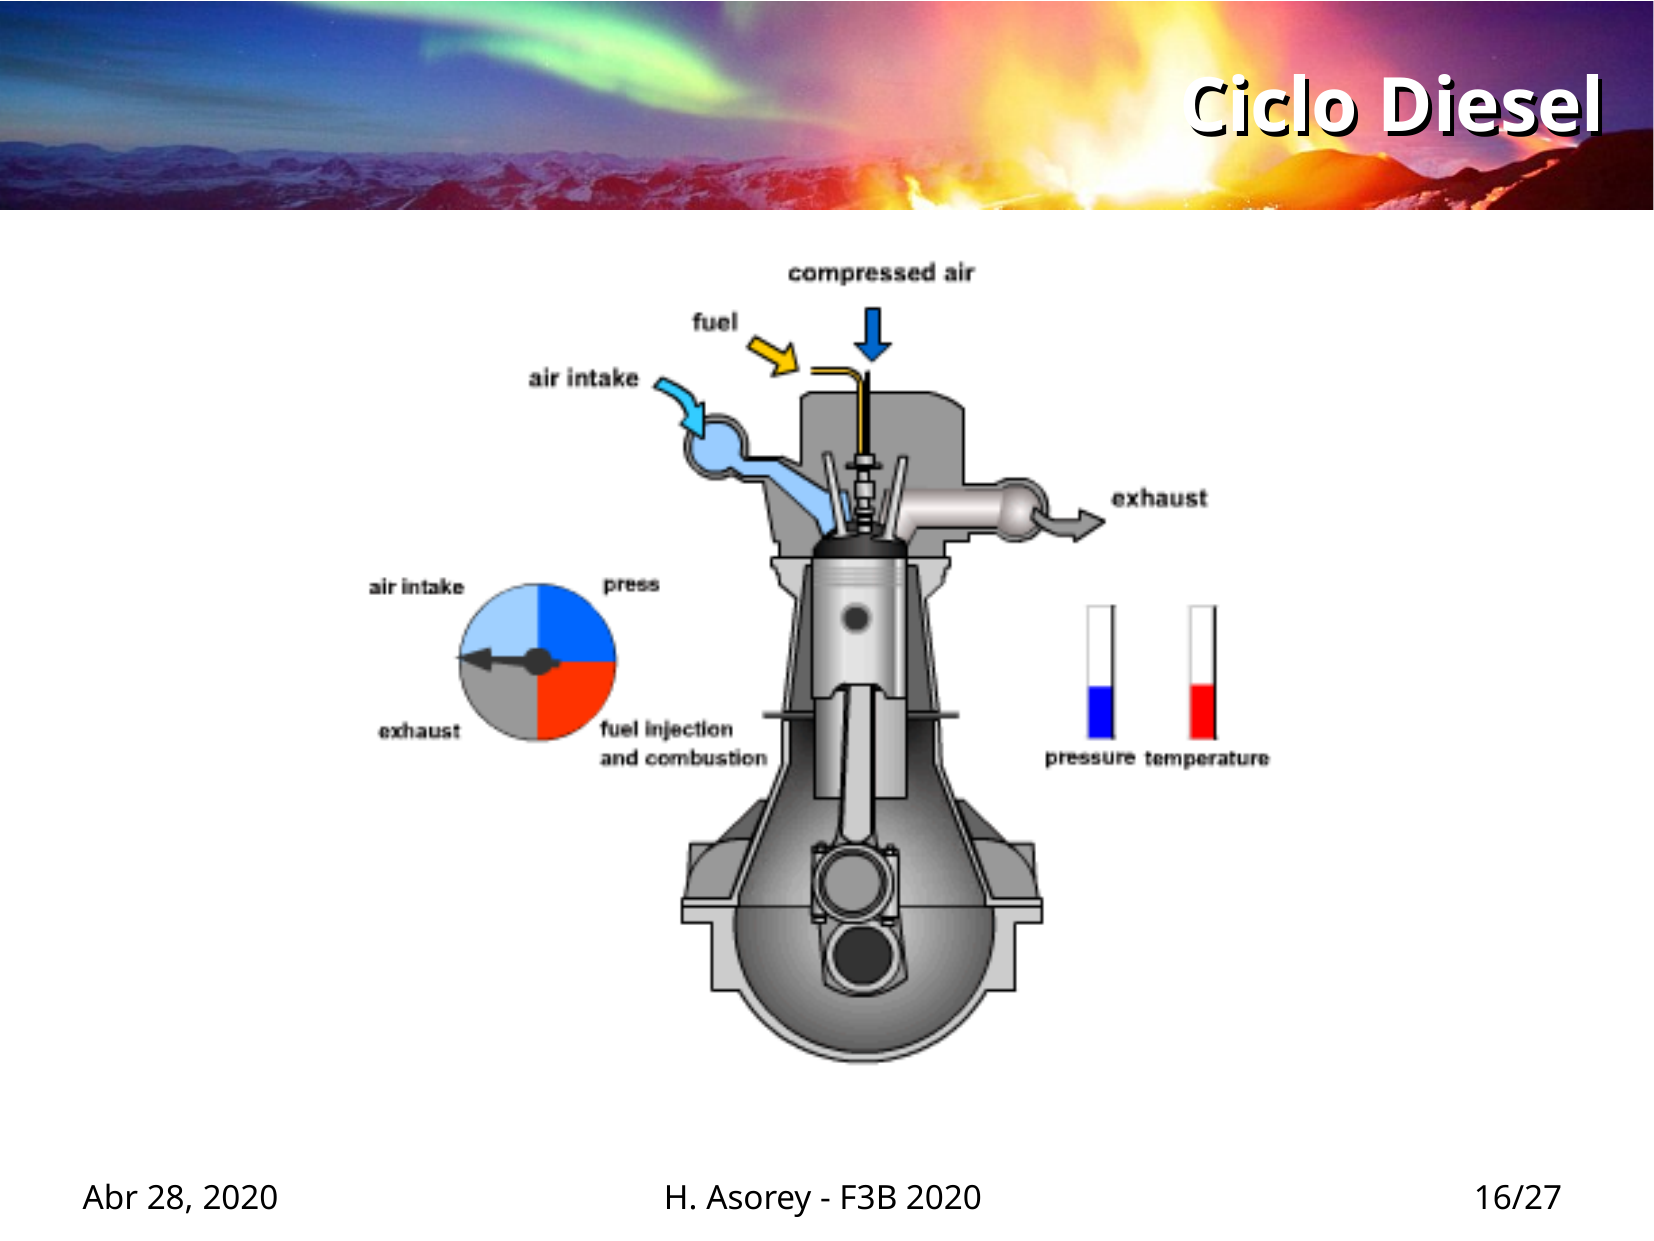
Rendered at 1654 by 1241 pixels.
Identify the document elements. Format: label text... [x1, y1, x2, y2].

title Ciclo Diesel [45, 15, 1606, 191]
picture [284, 254, 1366, 1156]
picture [0, 1, 1654, 210]
